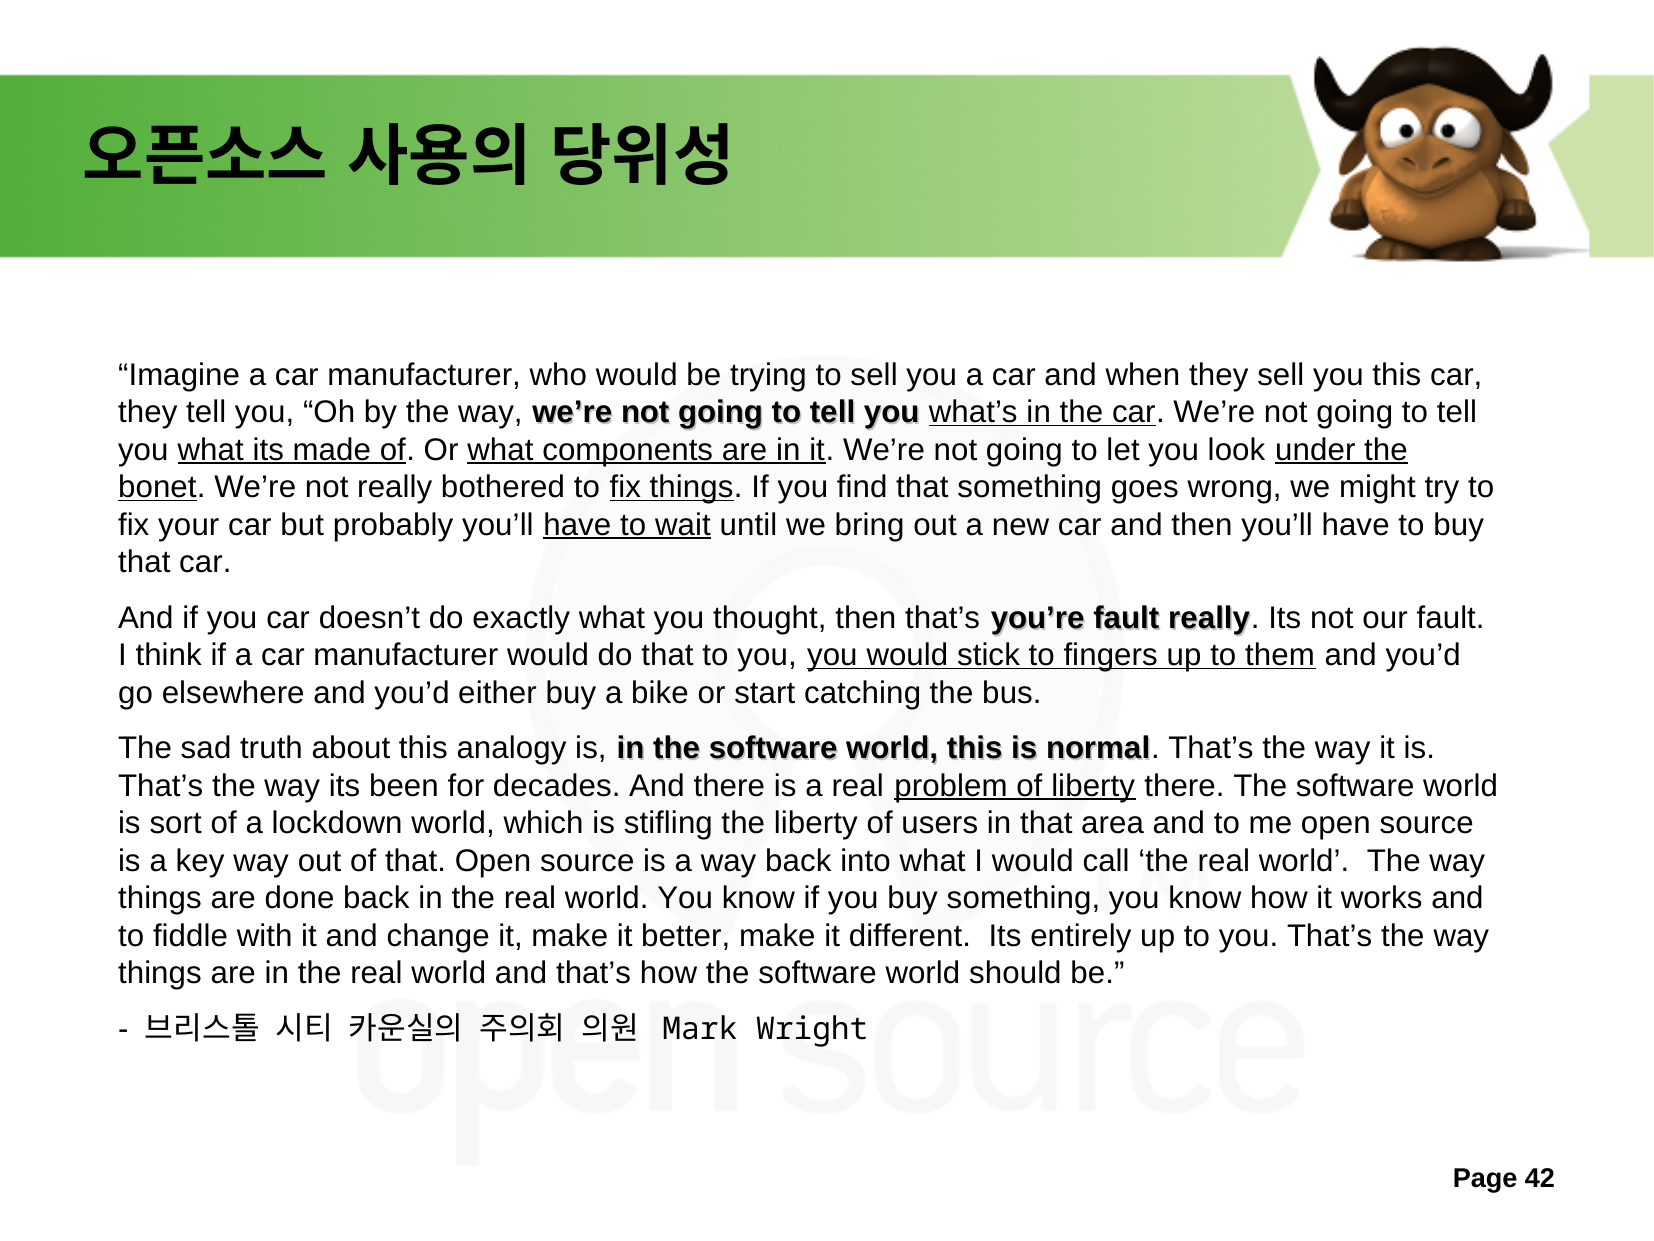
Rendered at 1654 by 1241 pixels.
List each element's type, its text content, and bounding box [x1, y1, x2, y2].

title 오픈소스 사용의 당위성 [82, 49, 1571, 257]
picture [0, 0, 1654, 1241]
list “Imagine a car manufacturer, who would be trying to sell you a car and when they sell you this car, they tell you, “Oh by the way, we’re not going to tell you what’s in the car. We’re not going to tell you what its made of. Or what components are in it. We’re not going to let you look under the bonet. We’re not really bothered to fix things. If you find that something goes wrong, we might try to fix your car but probably you’ll have to wait until we bring out a new car and then you’ll have to buy that car. And if you car doesn’t do exactly what you thought, then that’s you’re fault really. Its not our fault. I think if a car manufacturer would do that to you, you would stick to fingers up to them and you’d go elsewhere and you’d either buy a bike or start catching the bus. The sad truth about this analogy is, in the software world, this is normal. That’s the way it is. That’s the way its been for decades. And there is a real problem of liberty there. The software world is sort of a lockdown world, which is stifling the liberty of users in that area and to me open source is a key way out of that. Open source is a way back into what I would call ‘the real world’. The way things are done back in the real world. You know if you buy something, you know how it works and to fiddle with it and change it, make it better, make it different. Its entirely up to you. That’s the way things are in the real world and that’s how the software world should be.” - 브리스톨 시티 카운실의 주의회 의원 Mark Wright [118, 354, 1501, 1111]
